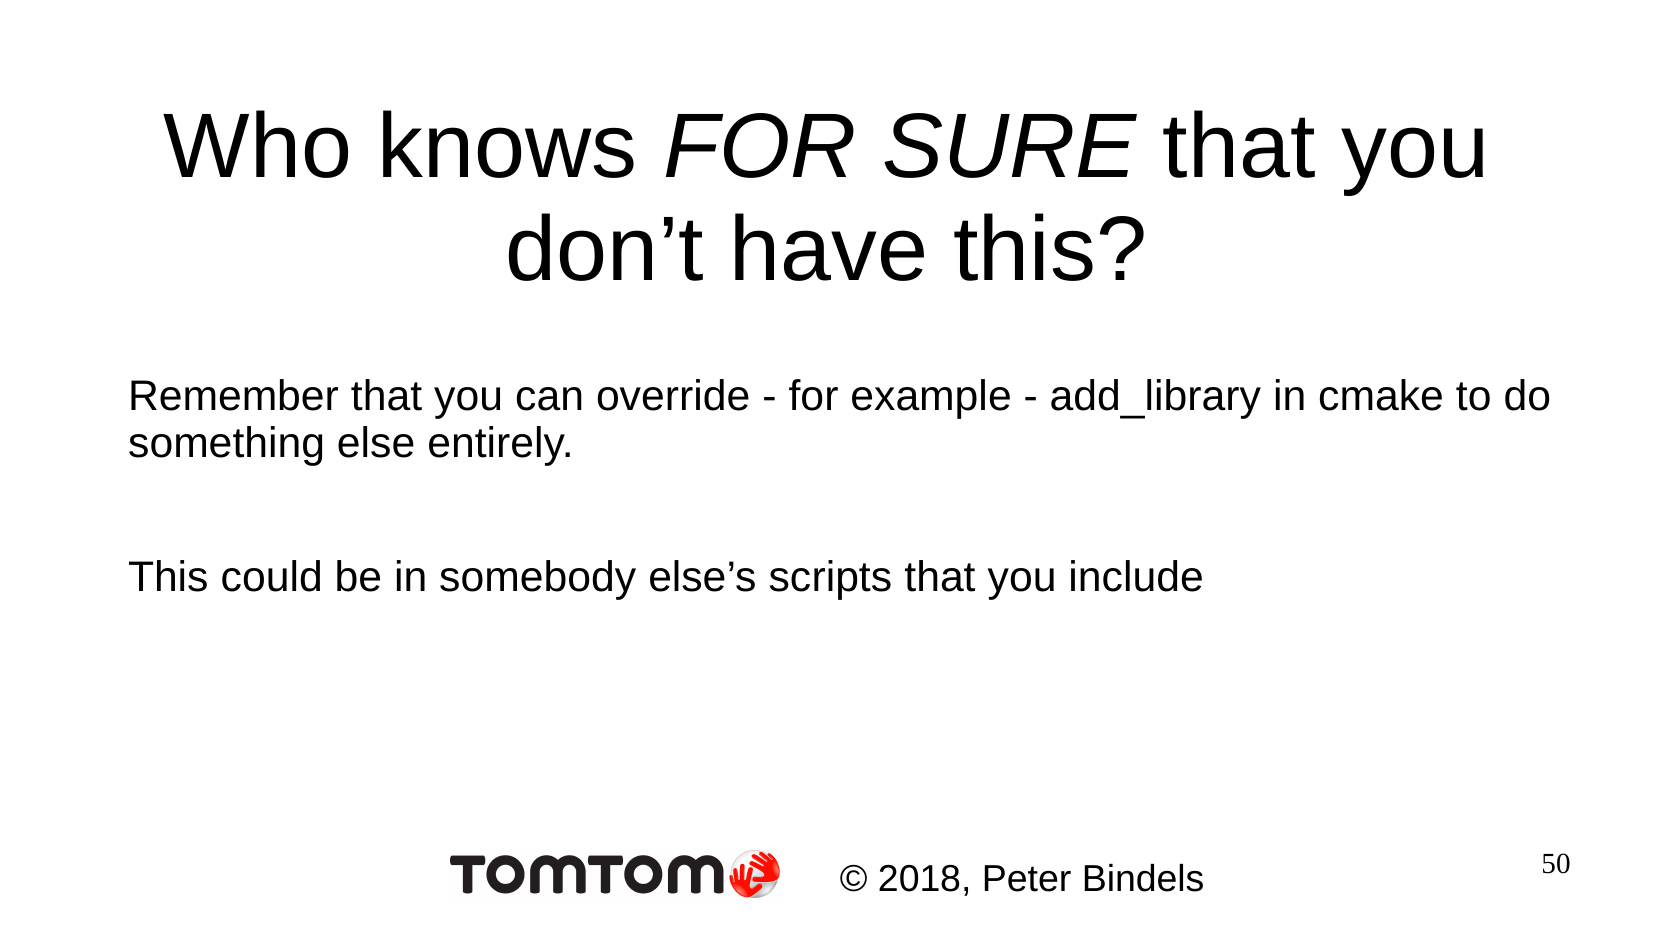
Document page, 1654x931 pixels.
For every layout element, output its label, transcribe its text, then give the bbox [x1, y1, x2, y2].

picture [450, 847, 784, 905]
list Remember that you can override - for example - add_library in cmake to do something else entirely. This could be in somebody else’s scripts that you include [82, 371, 1571, 604]
title Who knows FOR SURE that you don’t have this? [82, 0, 1571, 371]
